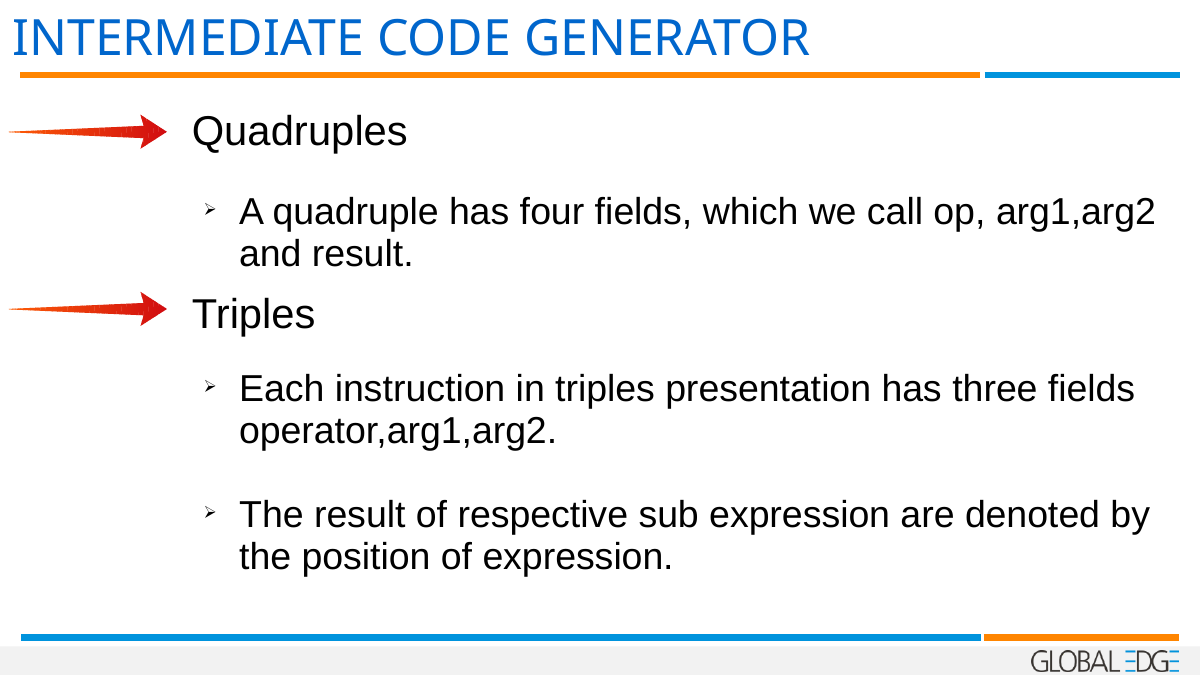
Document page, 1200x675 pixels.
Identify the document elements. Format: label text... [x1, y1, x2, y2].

title INTERMEDIATE CODE GENERATOR [12, 6, 1088, 66]
picture [5, 112, 170, 152]
text_box Each instruction in triples presentation has three fields operator,arg1,arg2. The result of respective sub expression are denoted by the position of expression. [188, 360, 1199, 586]
picture [5, 289, 170, 329]
picture [1031, 650, 1179, 672]
text_box Triples [177, 283, 556, 346]
text_box A quadruple has four fields, which we call op, arg1,arg2 and result. [188, 183, 1200, 282]
text_box Quadruples [177, 100, 520, 163]
